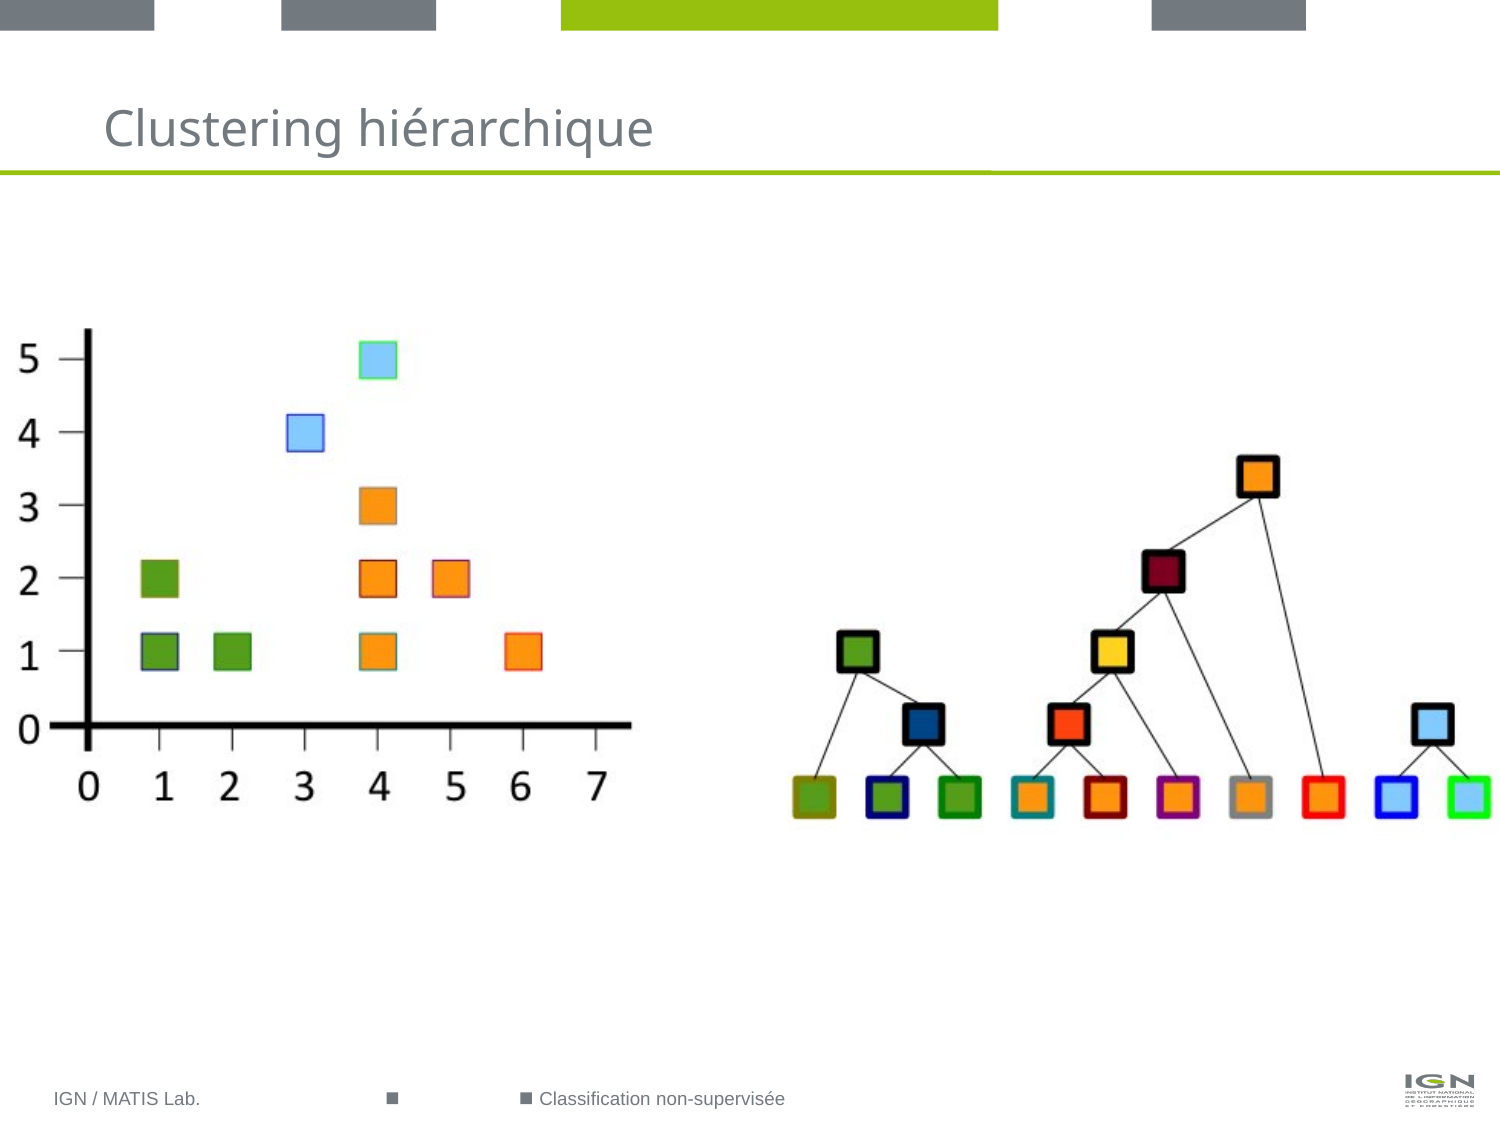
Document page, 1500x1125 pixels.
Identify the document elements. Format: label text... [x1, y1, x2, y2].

text_box Classification non-supervisée [524, 1067, 875, 1125]
text_box IGN / MATIS Lab. [39, 1067, 360, 1125]
picture [1404, 1074, 1475, 1108]
text_box Clustering hiérarchique [53, 80, 1425, 173]
picture [0, 286, 1500, 840]
